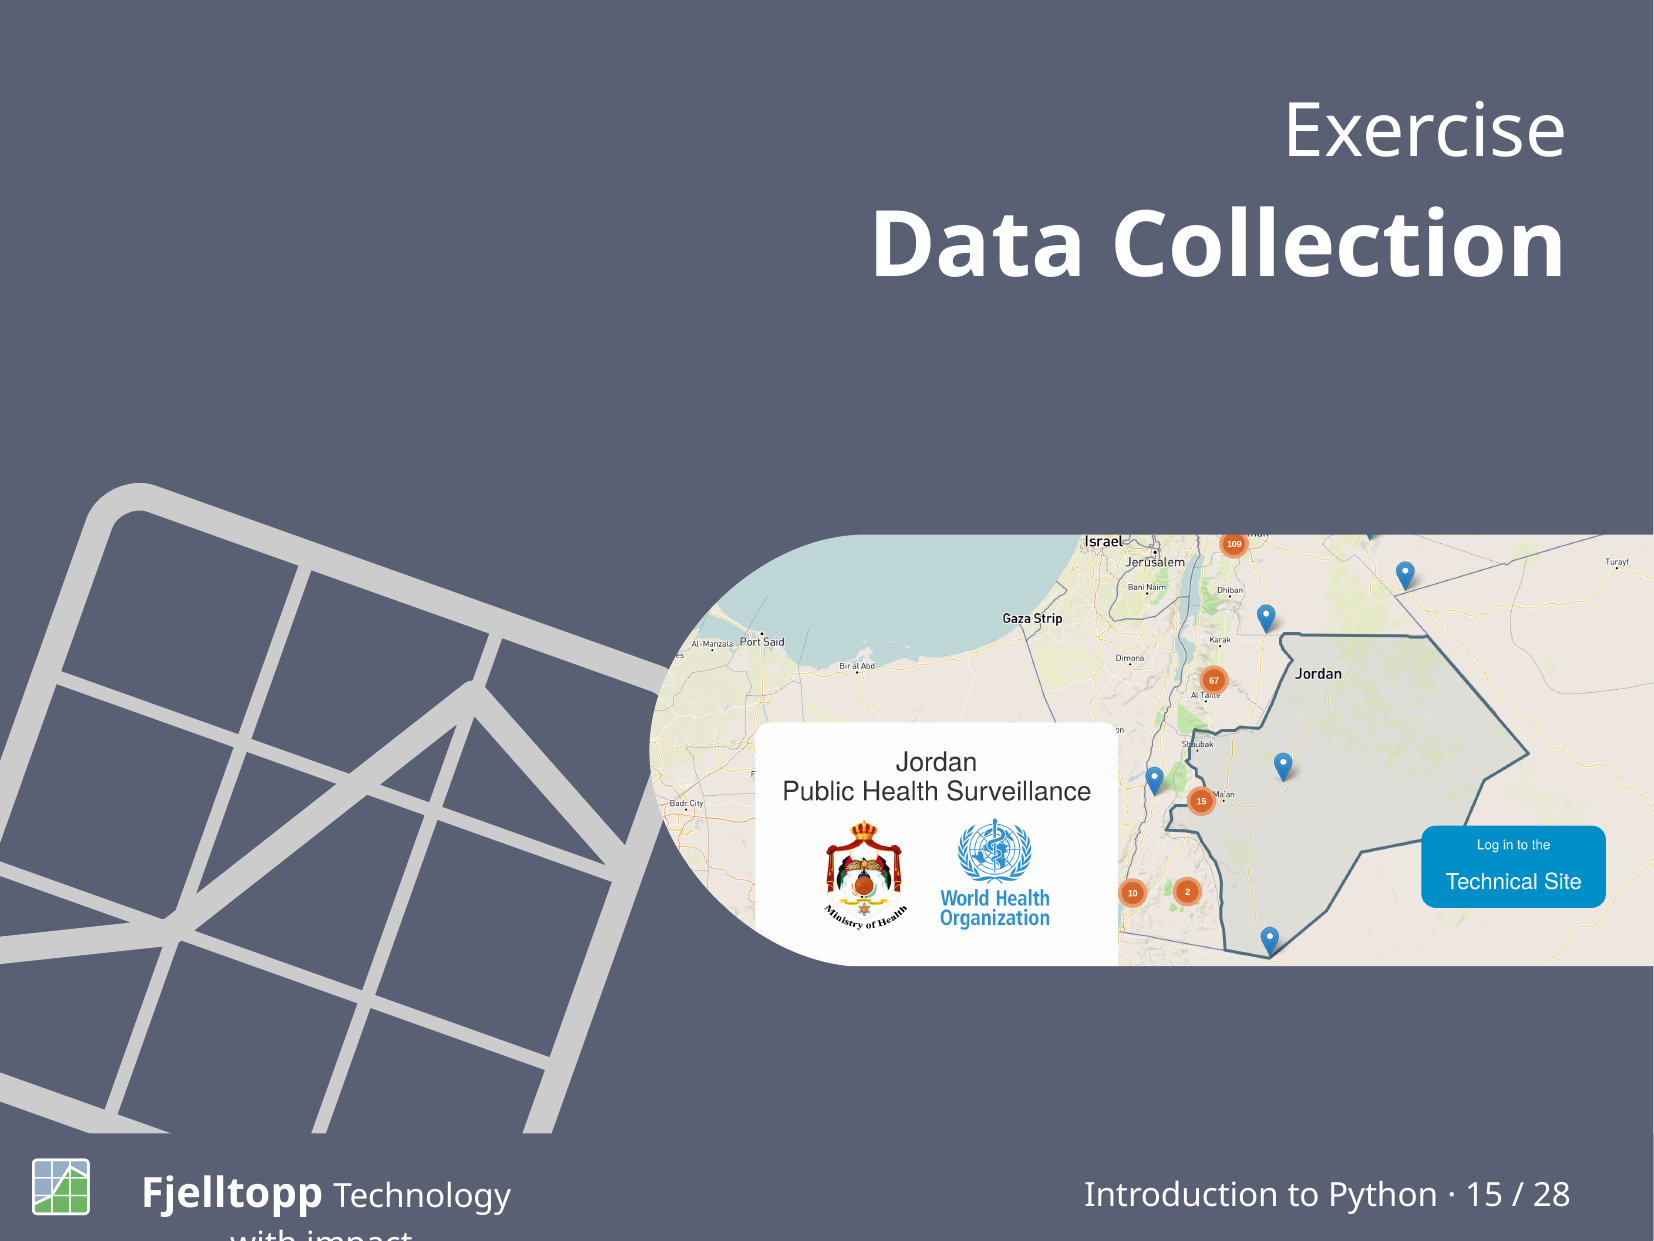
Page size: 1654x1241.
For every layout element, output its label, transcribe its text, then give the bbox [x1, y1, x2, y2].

text_box Fjelltopp Technology with impact. [89, 1155, 563, 1224]
text_box [0, 482, 1654, 1241]
title Exercise Data Collection [292, 90, 1568, 415]
text_box · <number> / 28 [699, 1171, 1571, 1214]
